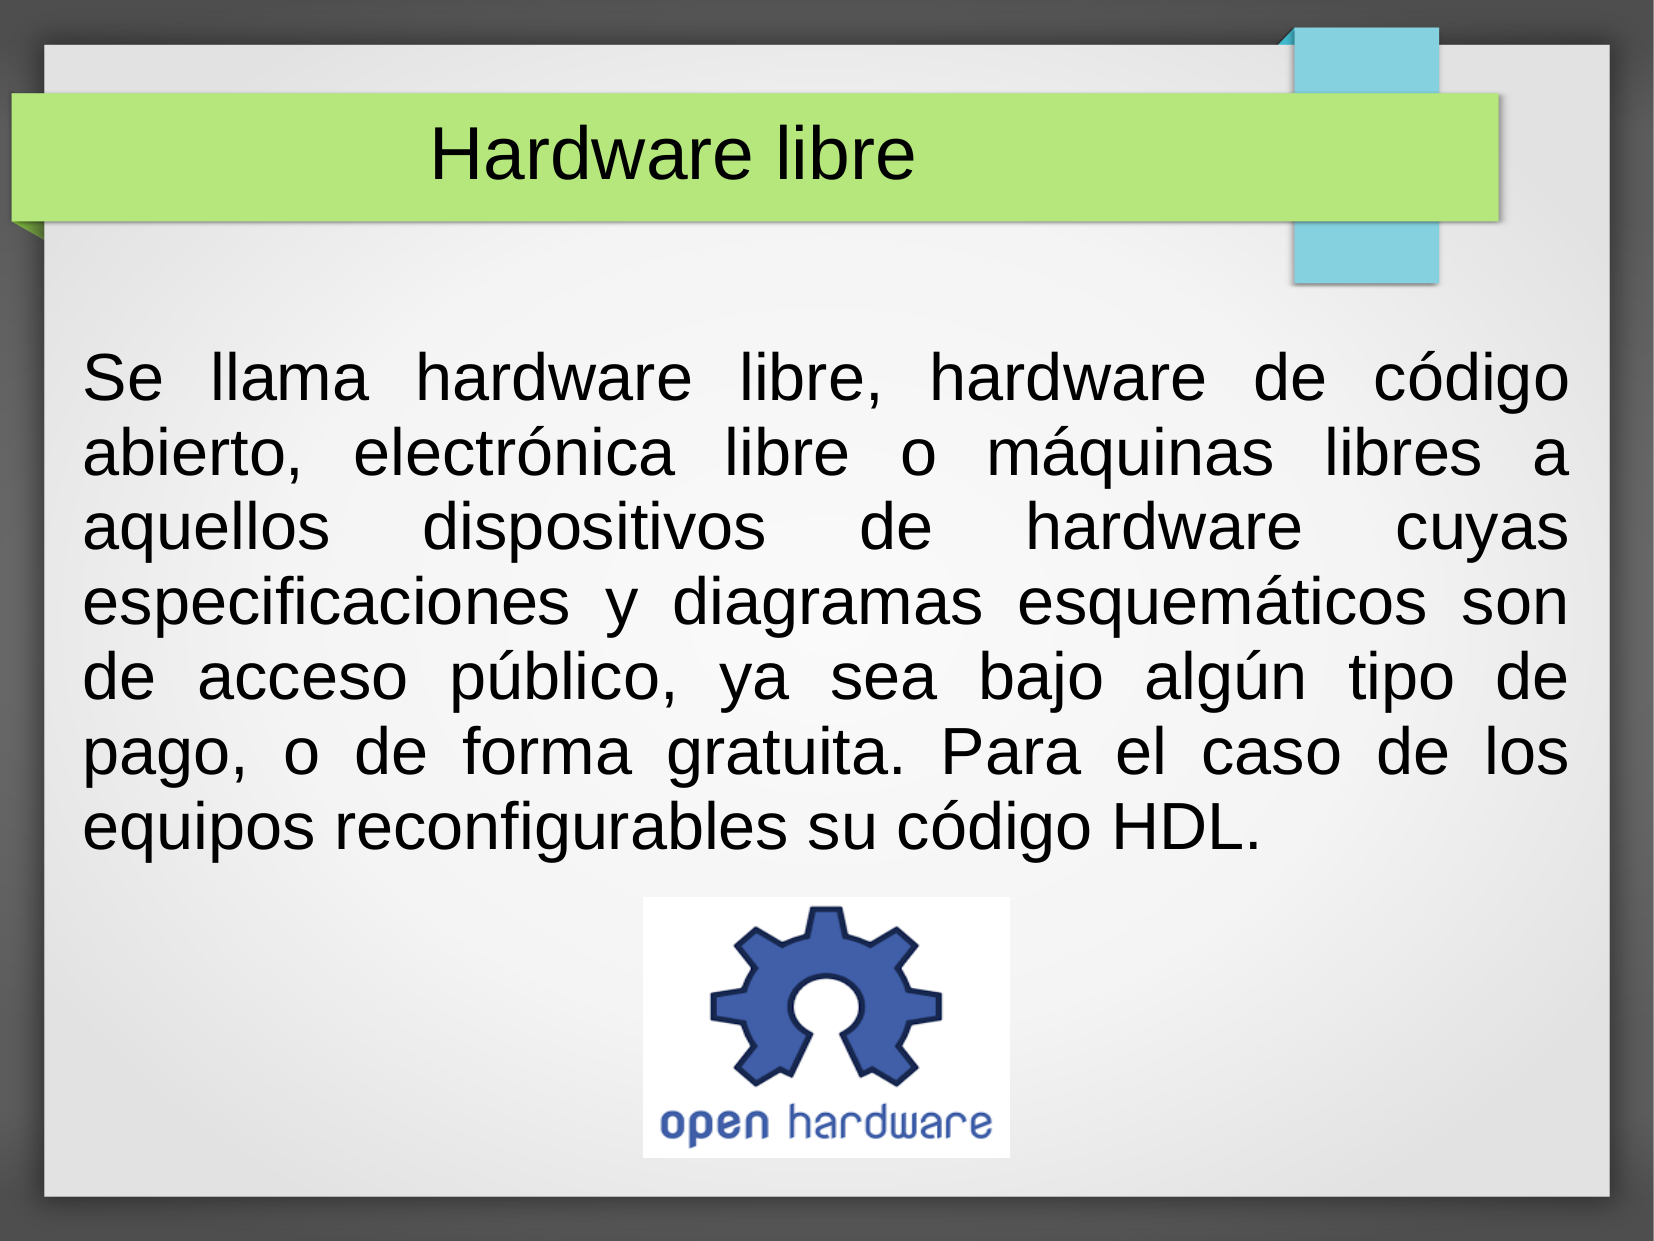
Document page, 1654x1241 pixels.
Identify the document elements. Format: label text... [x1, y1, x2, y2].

picture [0, 0, 1654, 1241]
title Hardware libre [82, 94, 1264, 213]
subtitle Se llama hardware libre, hardware de código abierto, electrónica libre o máquinas libres a aquellos dispositivos de hardware cuyas especificaciones y diagramas esquemáticos son de acceso público, ya sea bajo algún tipo de pago, o de forma gratuita. Para el caso de los equipos reconfigurables su código HDL. [82, 242, 1571, 962]
